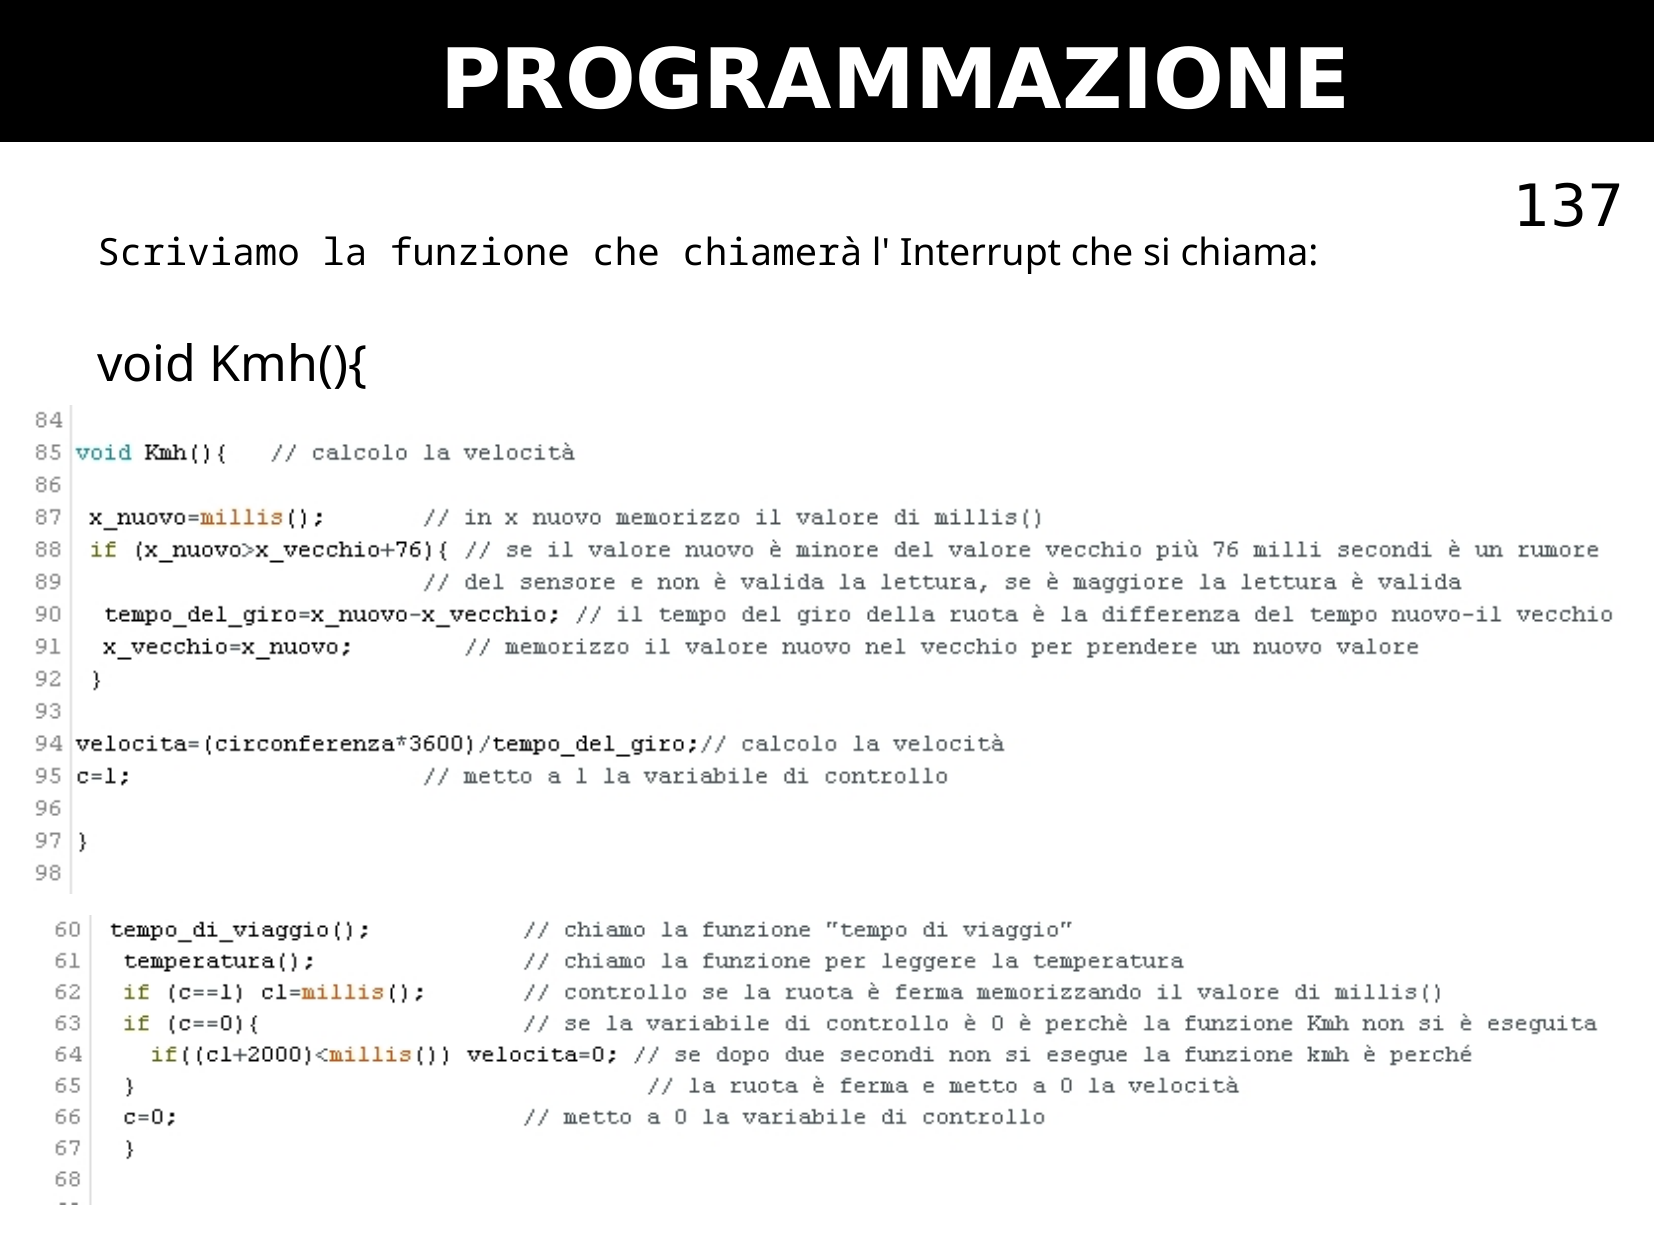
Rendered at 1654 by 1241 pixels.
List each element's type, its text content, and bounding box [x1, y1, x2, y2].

text_box Scriviamo la funzione che chiamerà l' Interrupt che si chiama: void Kmh(){ [70, 218, 1508, 379]
picture [17, 405, 1630, 894]
picture [23, 915, 1619, 1205]
text_box 137 [1498, 165, 1640, 249]
text_box PROGRAMMAZIONE [425, 23, 1366, 136]
text_box [0, 0, 1654, 142]
